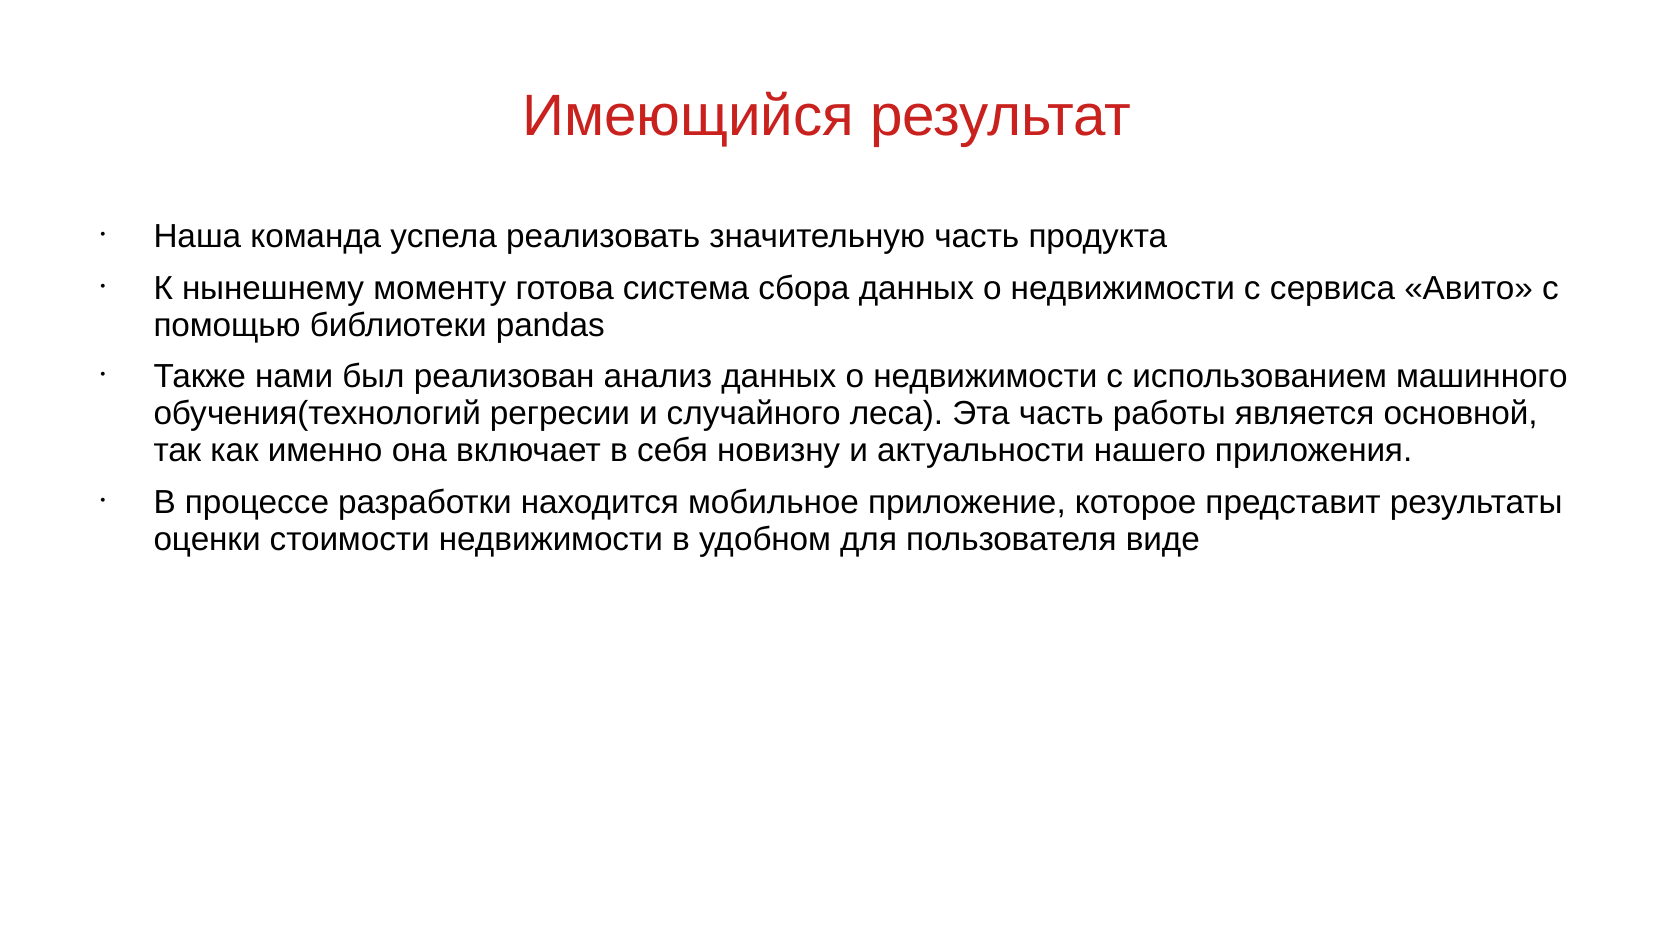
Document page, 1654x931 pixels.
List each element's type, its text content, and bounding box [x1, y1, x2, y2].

list Наша команда успела реализовать значительную часть продукта К нынешнему моменту готова система сбора данных о недвижимости с сервиса «Авито» с помощью библиотеки pandas Также нами был реализован анализ данных о недвижимости с использованием машинного обучения(технологий регресии и случайного леса). Эта часть работы является основной, так как именно она включает в себя новизну и актуальности нашего приложения. В процессе разработки находится мобильное приложение, которое представит результаты оценки стоимости недвижимости в удобном для пользователя виде [82, 217, 1571, 758]
title Имеющийся результат [82, 37, 1571, 193]
